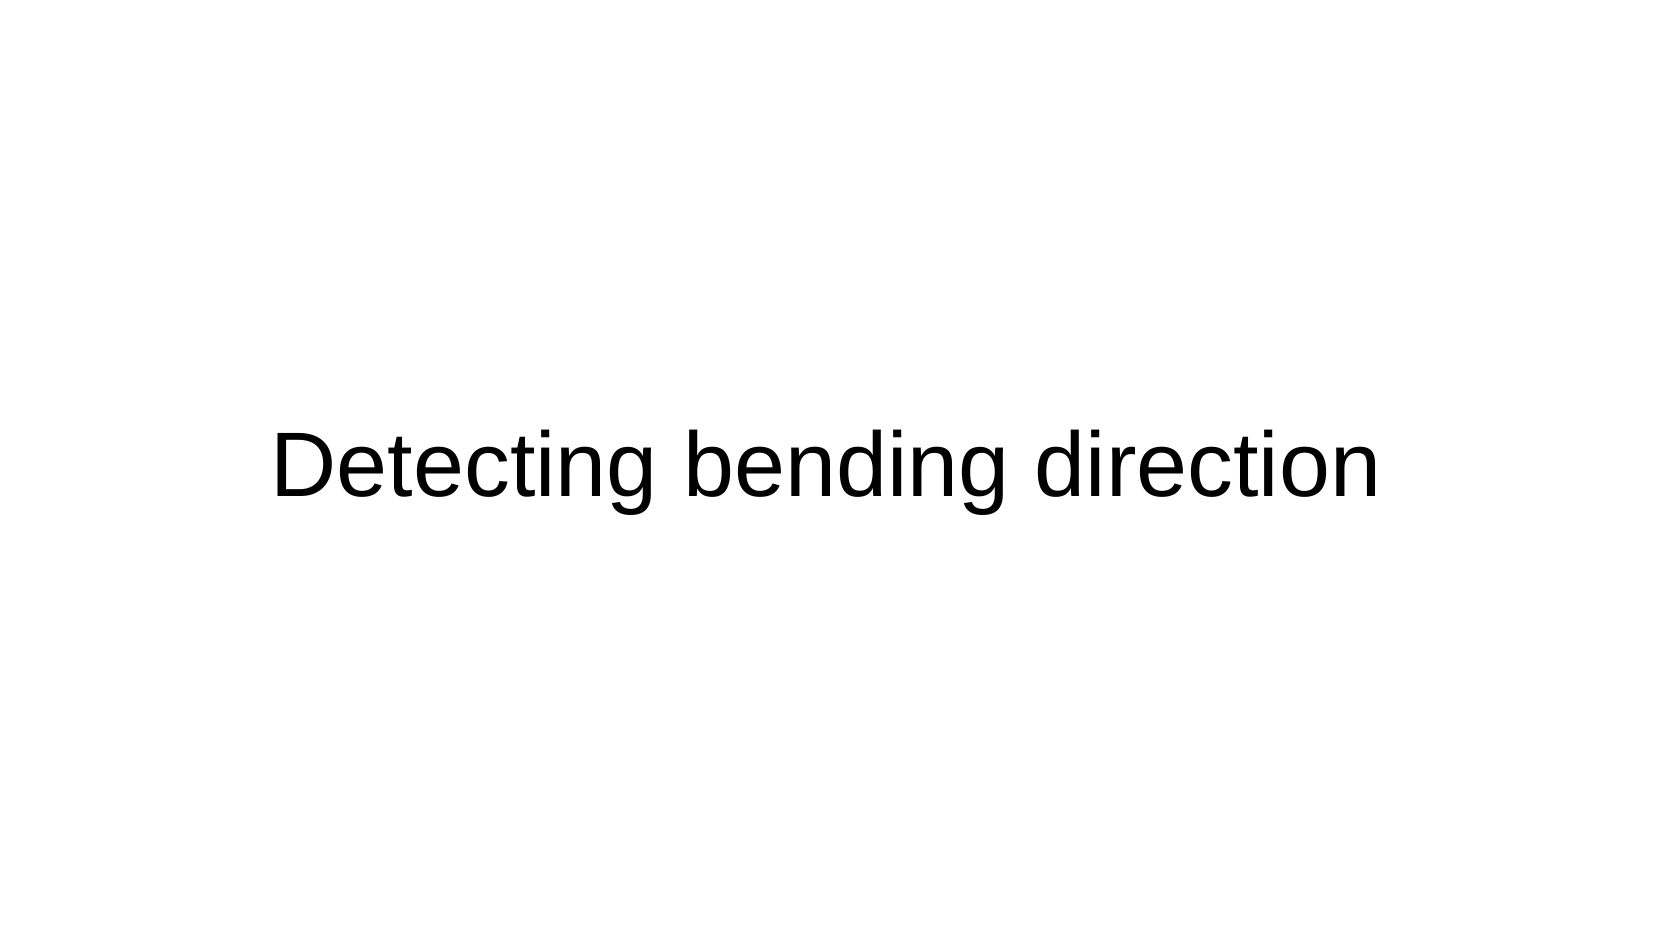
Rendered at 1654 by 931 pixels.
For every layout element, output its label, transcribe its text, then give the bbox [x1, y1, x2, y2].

title Detecting bending direction [82, 387, 1571, 543]
